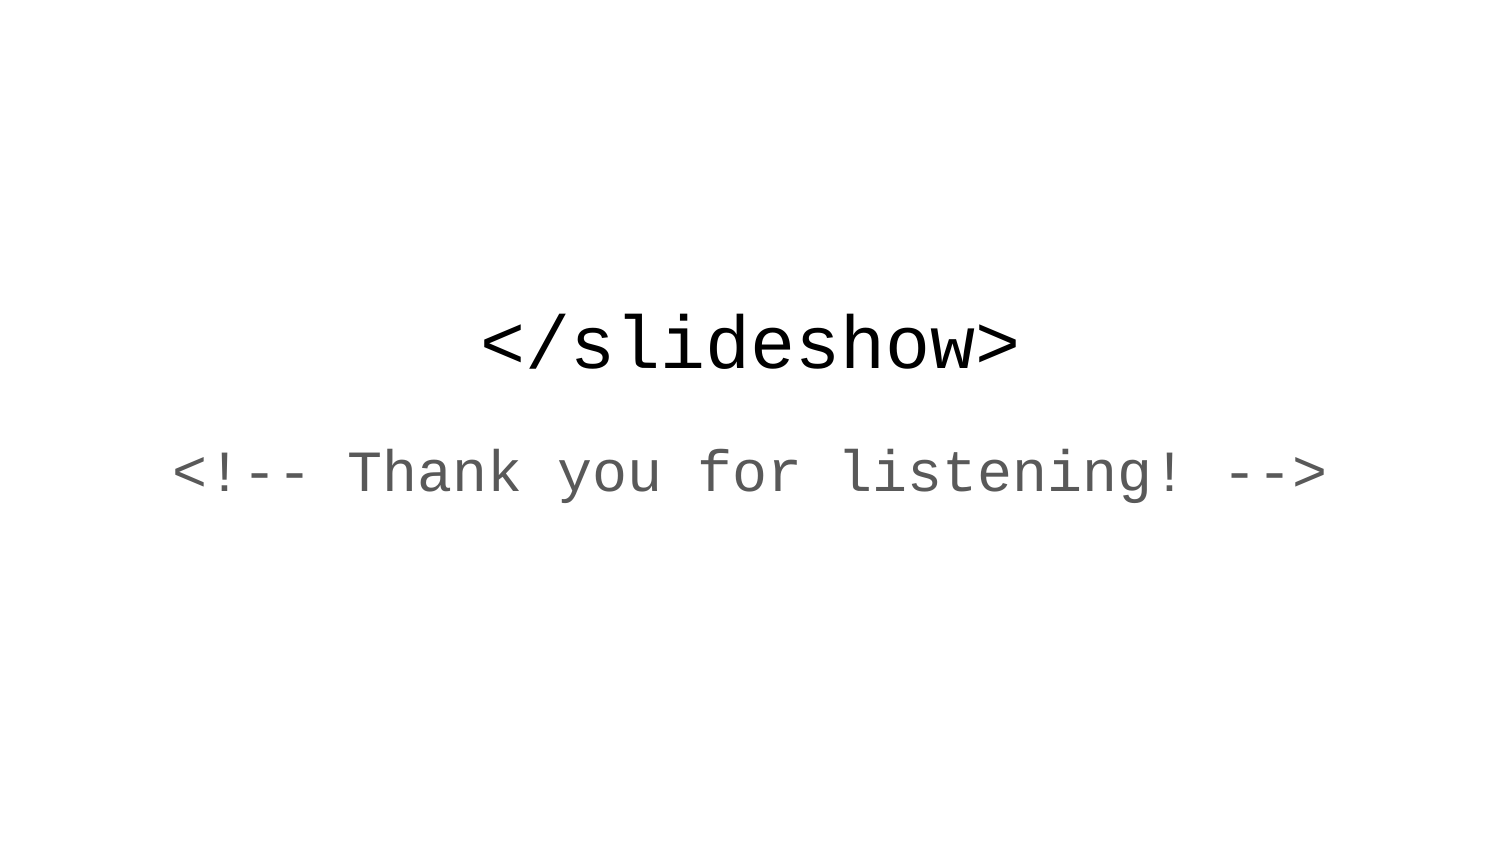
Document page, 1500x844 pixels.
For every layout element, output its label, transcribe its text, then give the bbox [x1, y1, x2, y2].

subtitle <!-- Thank you for listening! --> [51, 407, 1449, 575]
title </slideshow> [51, 269, 1449, 407]
